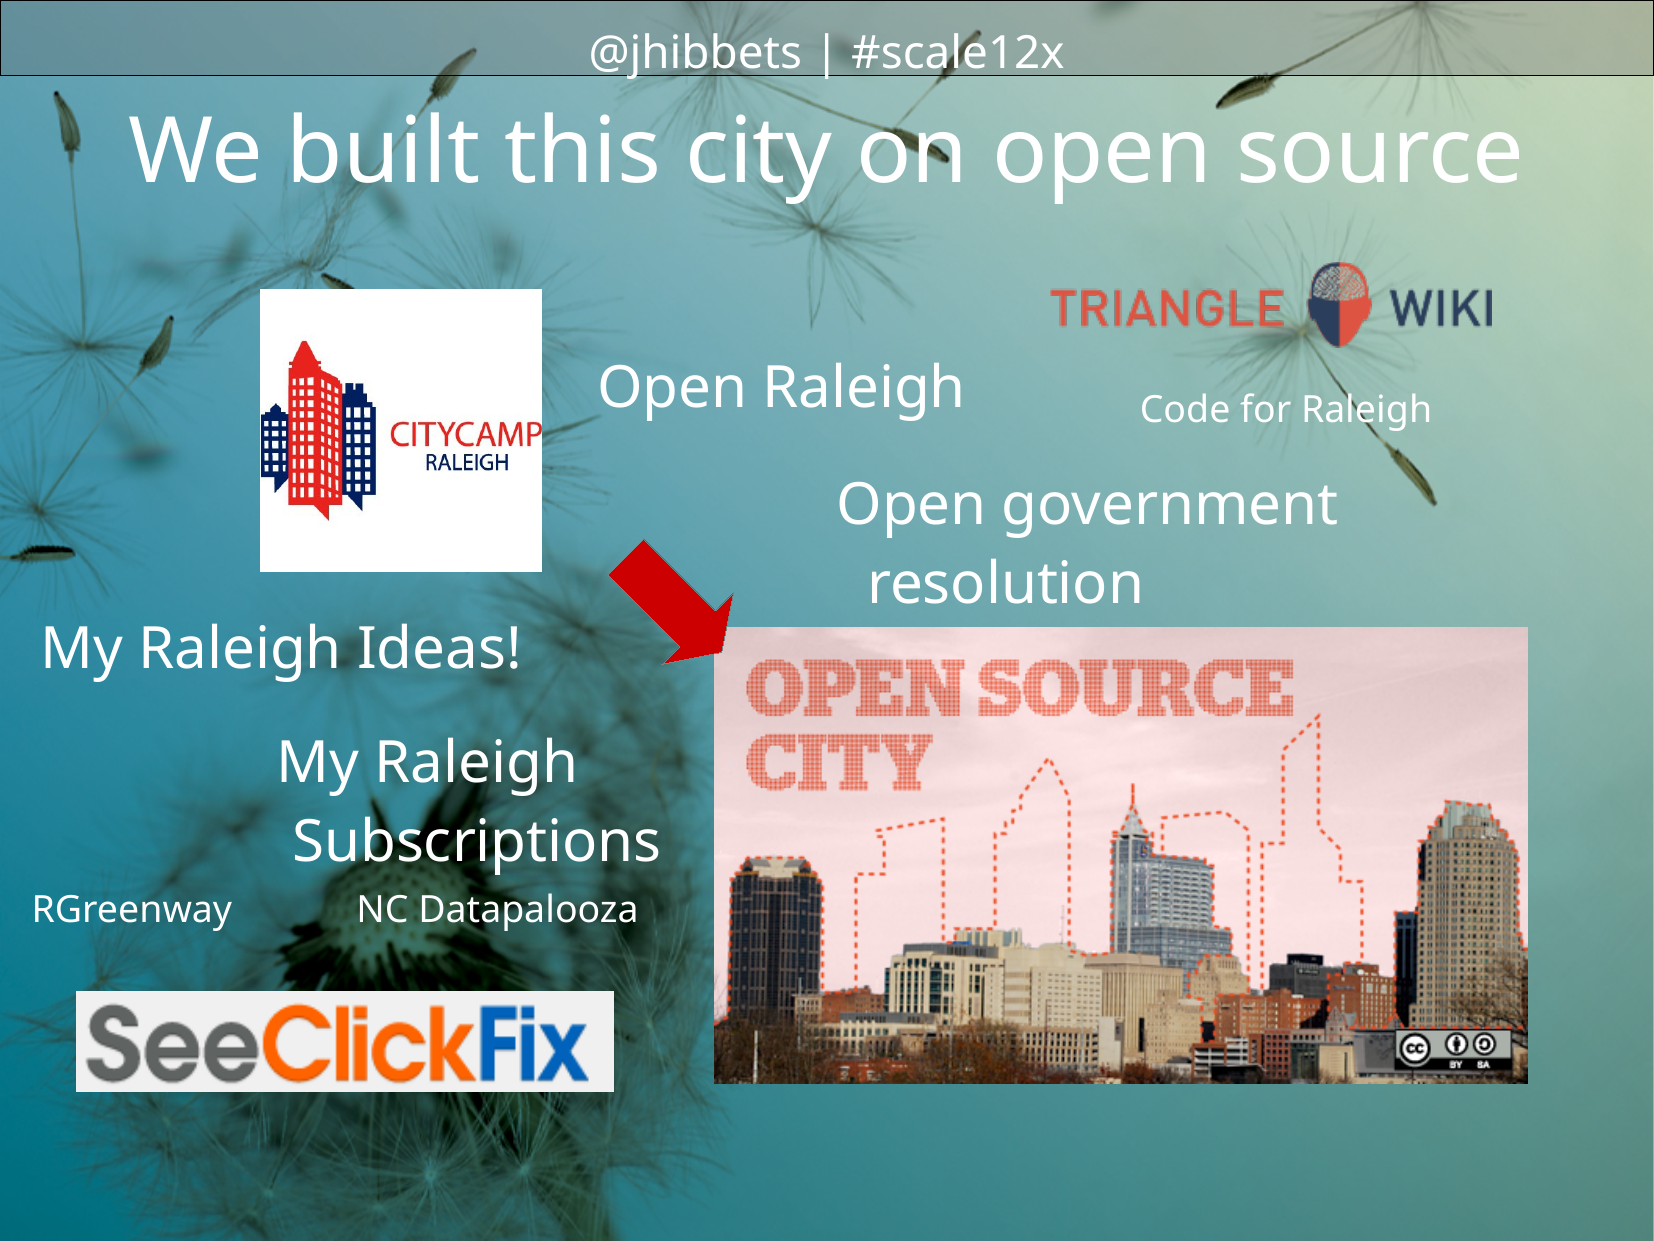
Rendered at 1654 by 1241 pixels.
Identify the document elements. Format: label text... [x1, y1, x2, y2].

text_box My Raleigh Subscriptions [262, 712, 689, 858]
picture [0, 76, 1654, 1241]
title We built this city on open source [82, 43, 1571, 251]
text_box NC Datapalooza [341, 875, 655, 932]
text_box Code for Raleigh [1125, 375, 1453, 432]
text_box Open government resolution [821, 455, 1356, 601]
text_box [608, 538, 734, 665]
text_box RGreenway [16, 875, 251, 932]
text_box Open Raleigh [582, 337, 984, 418]
text_box My Raleigh Ideas! [26, 599, 538, 680]
